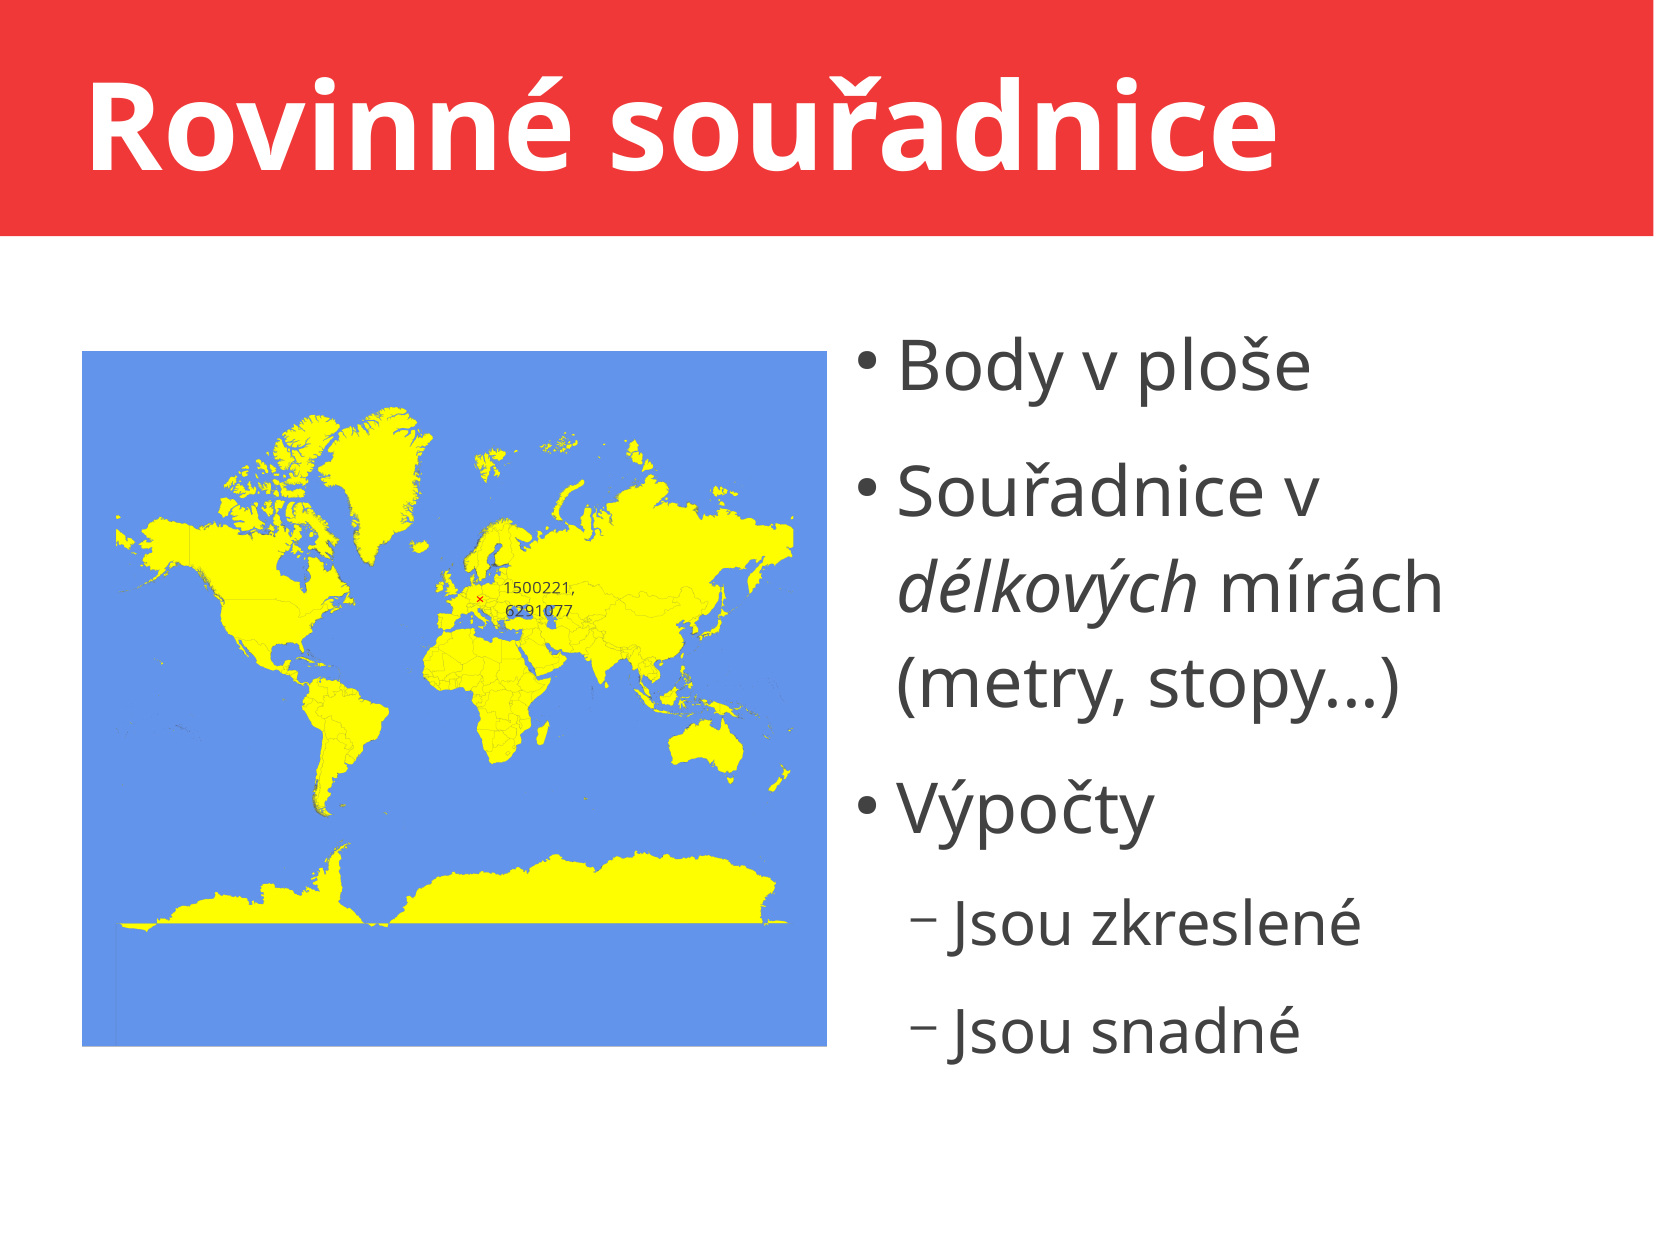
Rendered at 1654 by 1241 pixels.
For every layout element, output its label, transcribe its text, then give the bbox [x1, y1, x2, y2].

list Body v ploše Souřadnice v délkových mírách (metry, stopy...) Výpočty Jsou zkreslené Jsou snadné [840, 314, 1564, 1080]
title Rovinné souřadnice [82, 19, 1571, 227]
picture [82, 350, 827, 1047]
